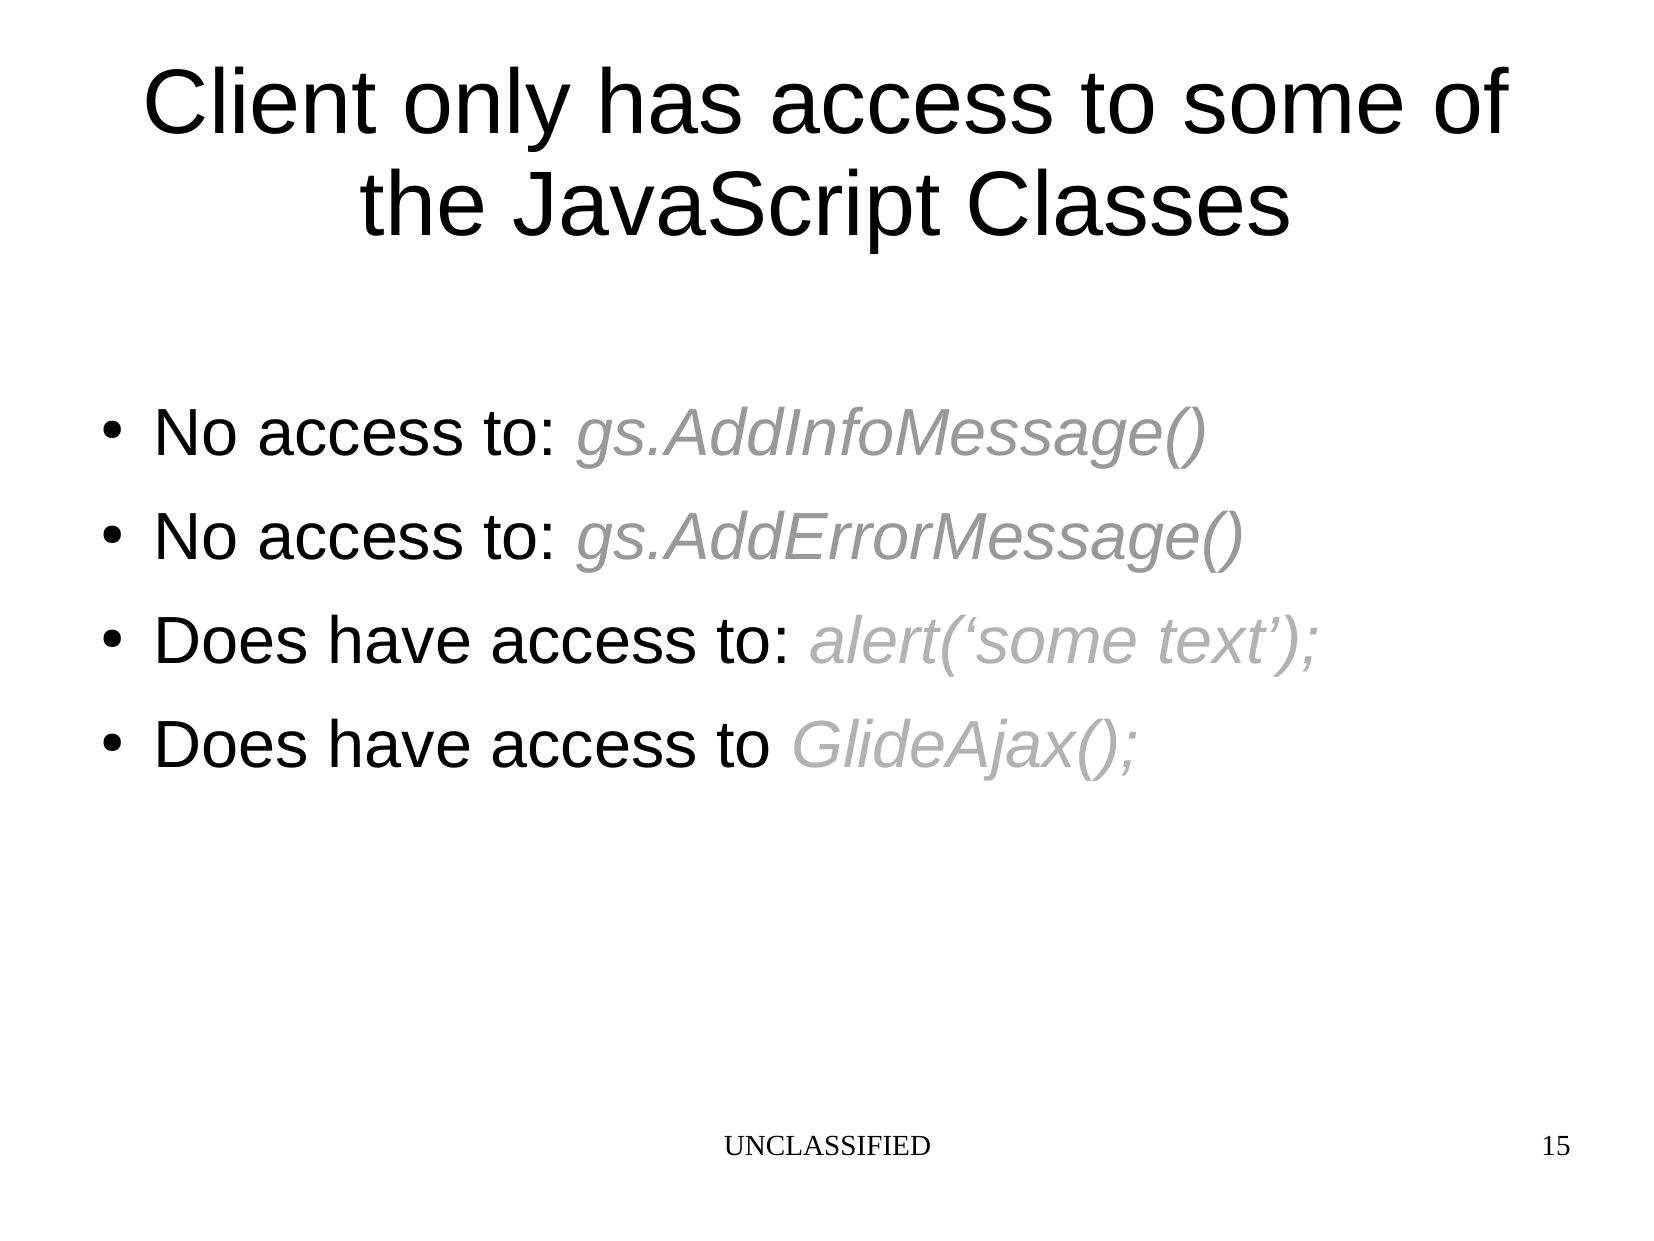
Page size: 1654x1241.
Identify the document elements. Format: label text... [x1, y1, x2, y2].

title Client only has access to some of the JavaScript Classes [82, 49, 1571, 257]
list No access to: gs.AddInfoMessage() No access to: gs.AddErrorMessage() Does have access to: alert(‘some text’); Does have access to GlideAjax(); [82, 290, 1571, 1010]
